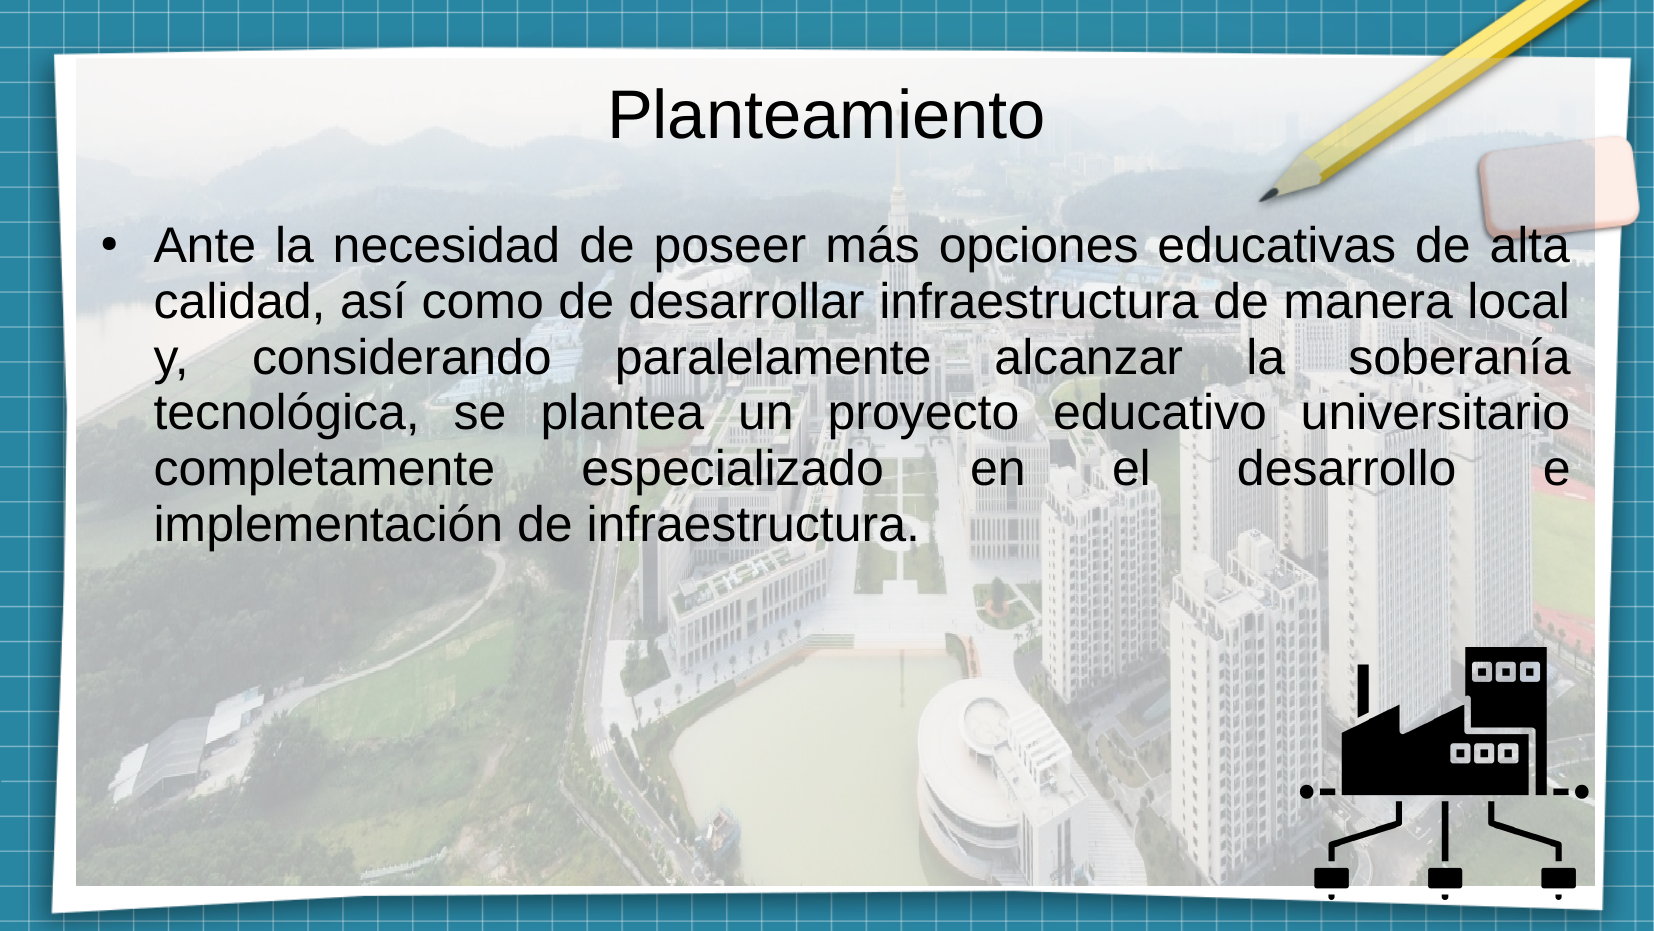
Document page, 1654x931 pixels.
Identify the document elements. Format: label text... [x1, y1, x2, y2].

list Ante la necesidad de poseer más opciones educativas de alta calidad, así como de desarrollar infraestructura de manera local y, considerando paralelamente alcanzar la soberanía tecnológica, se plantea un proyecto educativo universitario completamente especializado en el desarrollo e implementación de infraestructura. [82, 217, 1571, 591]
picture [0, 0, 1654, 931]
title Planteamiento [82, 37, 1571, 193]
